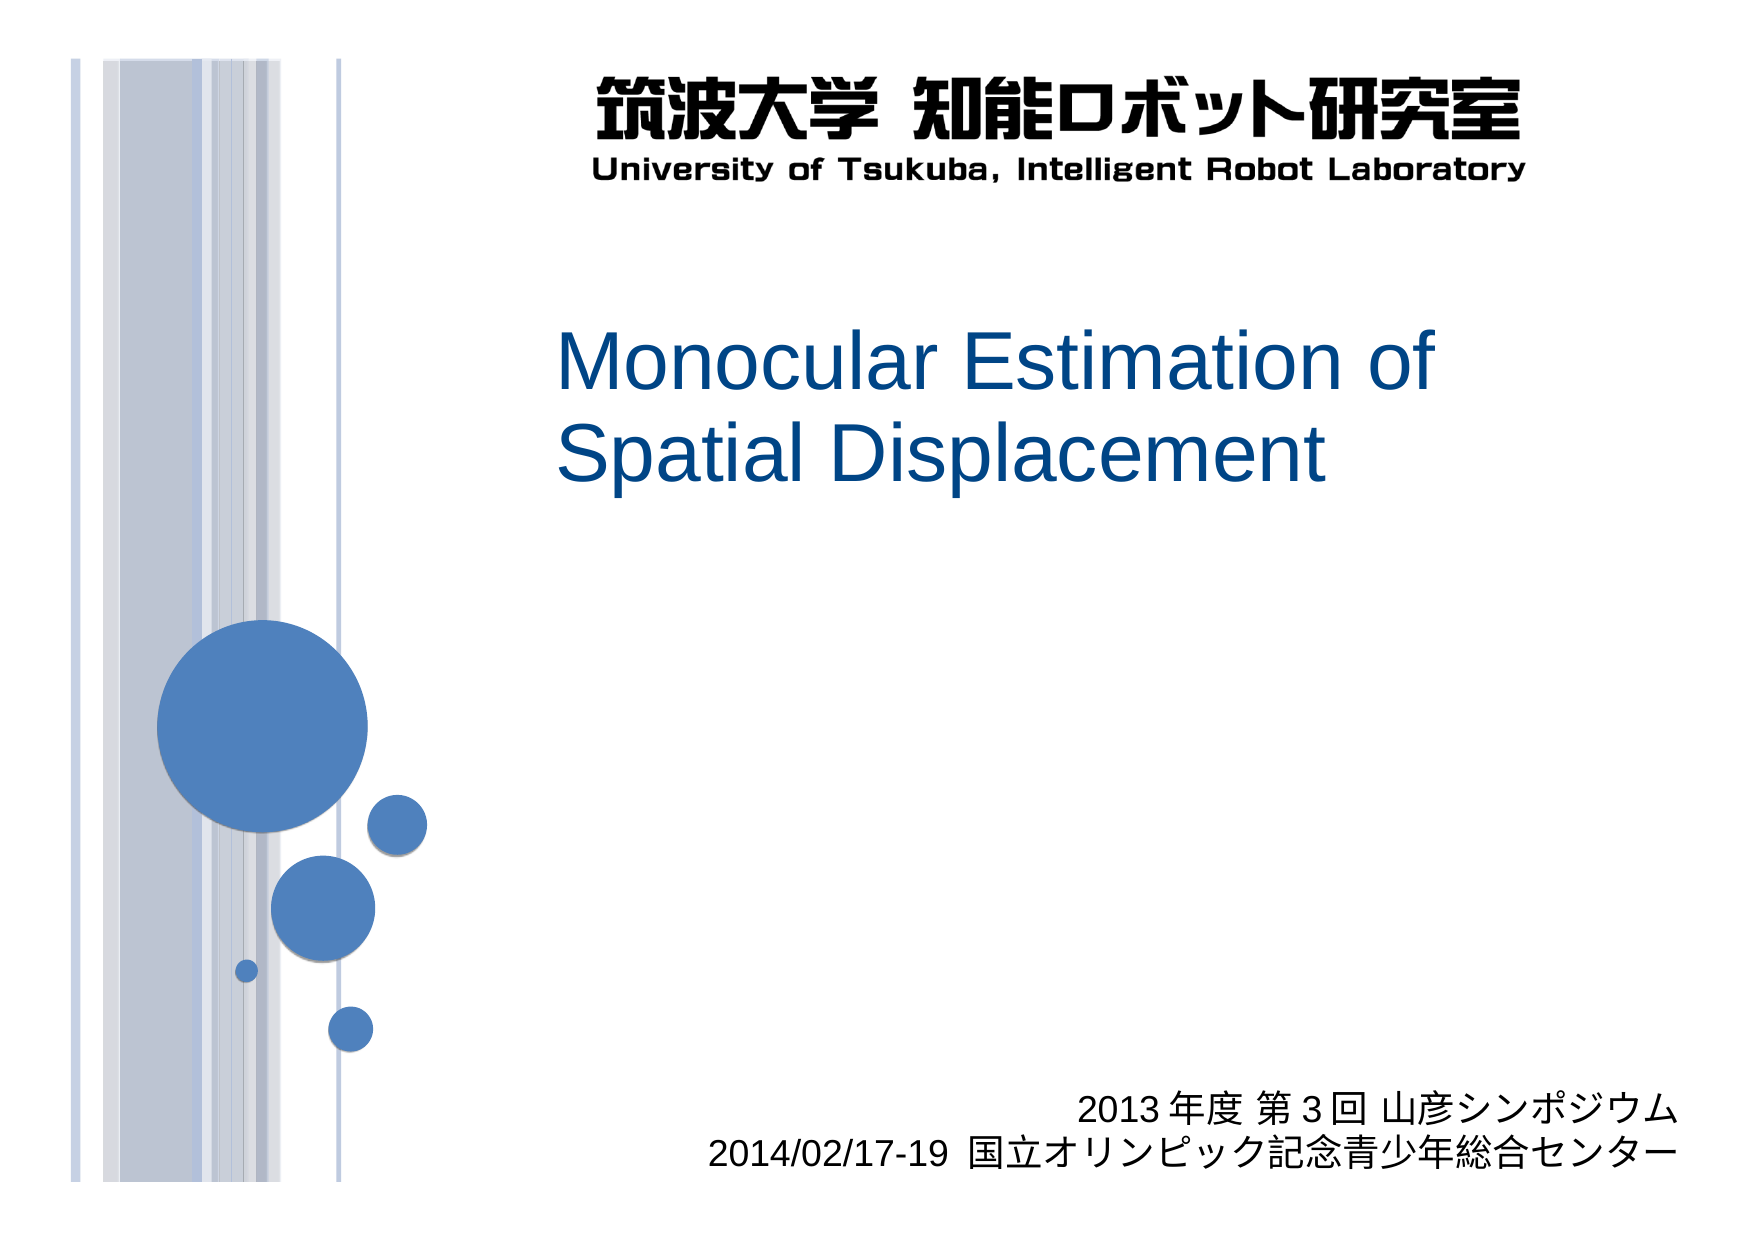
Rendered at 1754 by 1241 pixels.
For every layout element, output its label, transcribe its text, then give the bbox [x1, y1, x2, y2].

picture [590, 75, 1526, 183]
title Monocular Estimation of Spatial Displacement [554, 314, 1649, 869]
